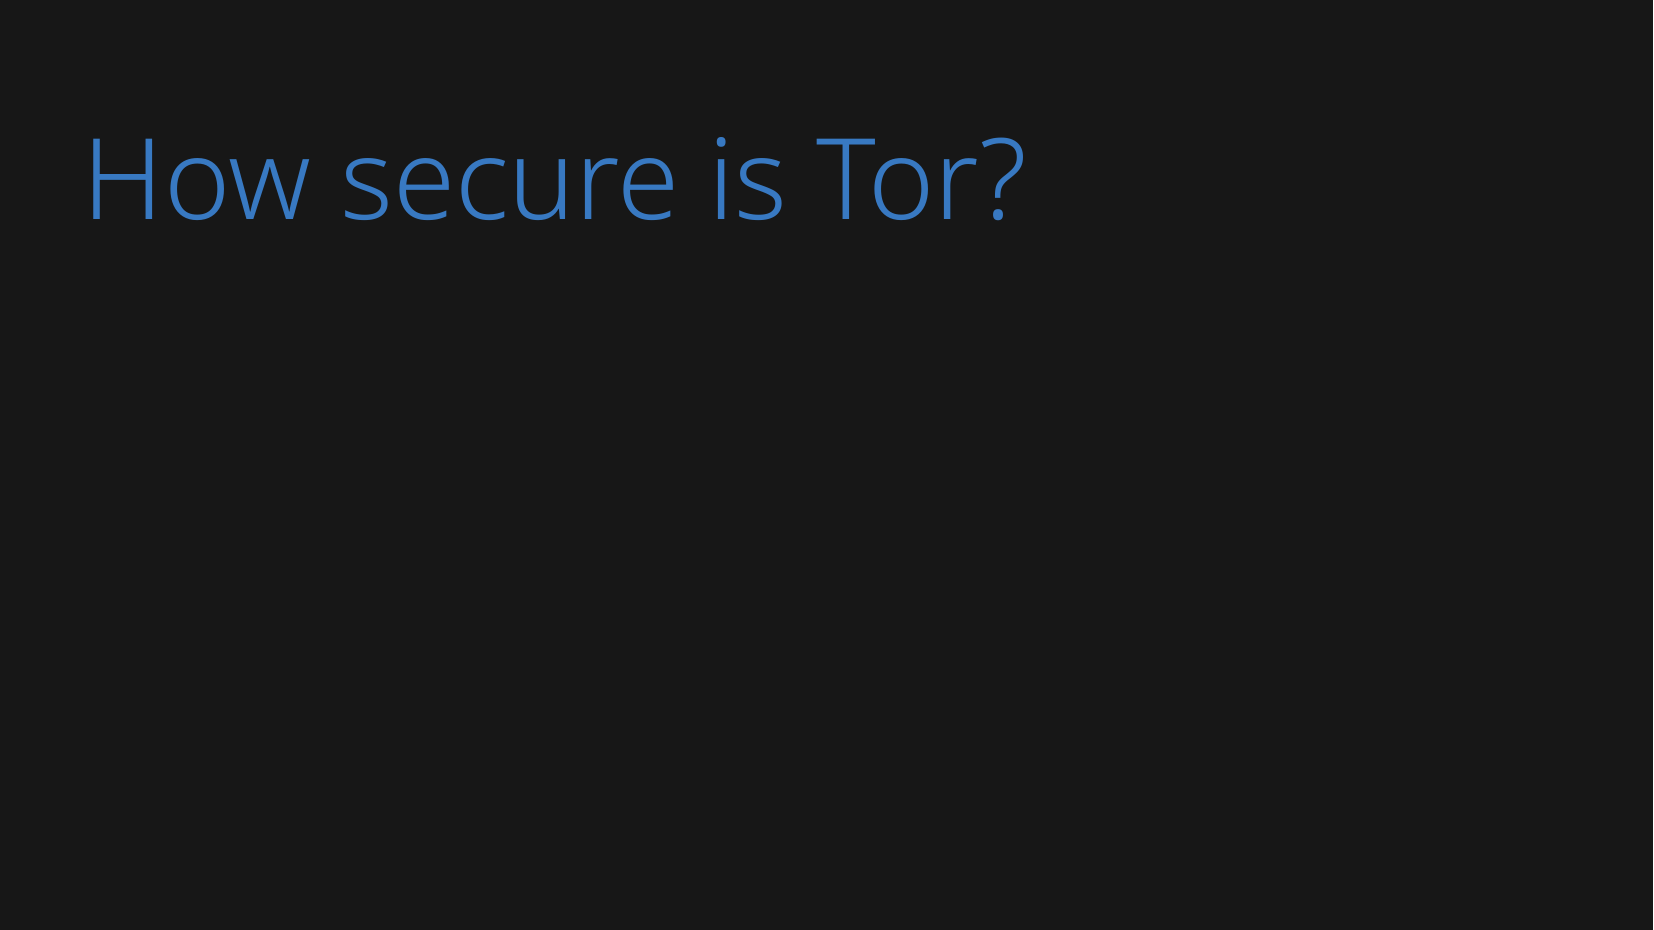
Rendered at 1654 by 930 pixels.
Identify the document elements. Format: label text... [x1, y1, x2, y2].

title How secure is Tor? [82, 60, 1653, 253]
